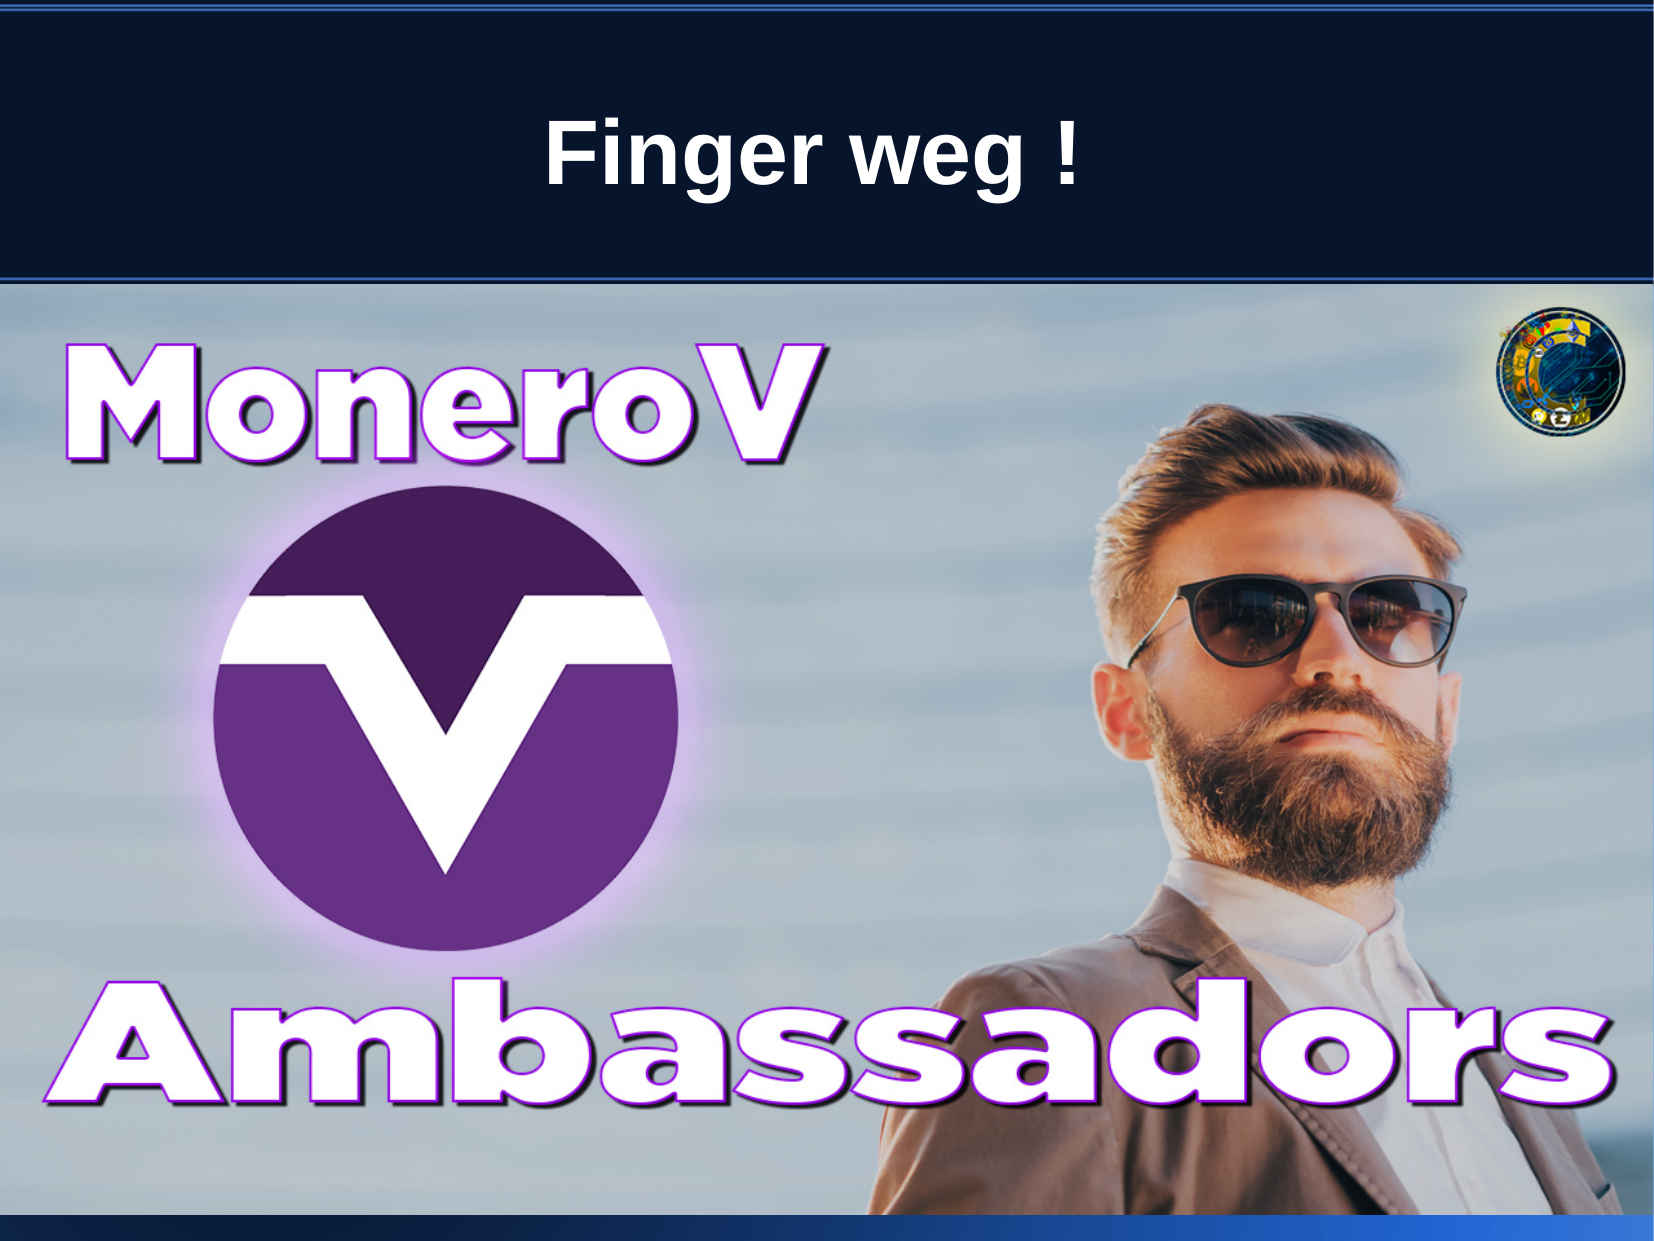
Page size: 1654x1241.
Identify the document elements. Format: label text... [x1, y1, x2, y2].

title Finger weg ! [82, 49, 1571, 257]
picture [0, 0, 1654, 1241]
